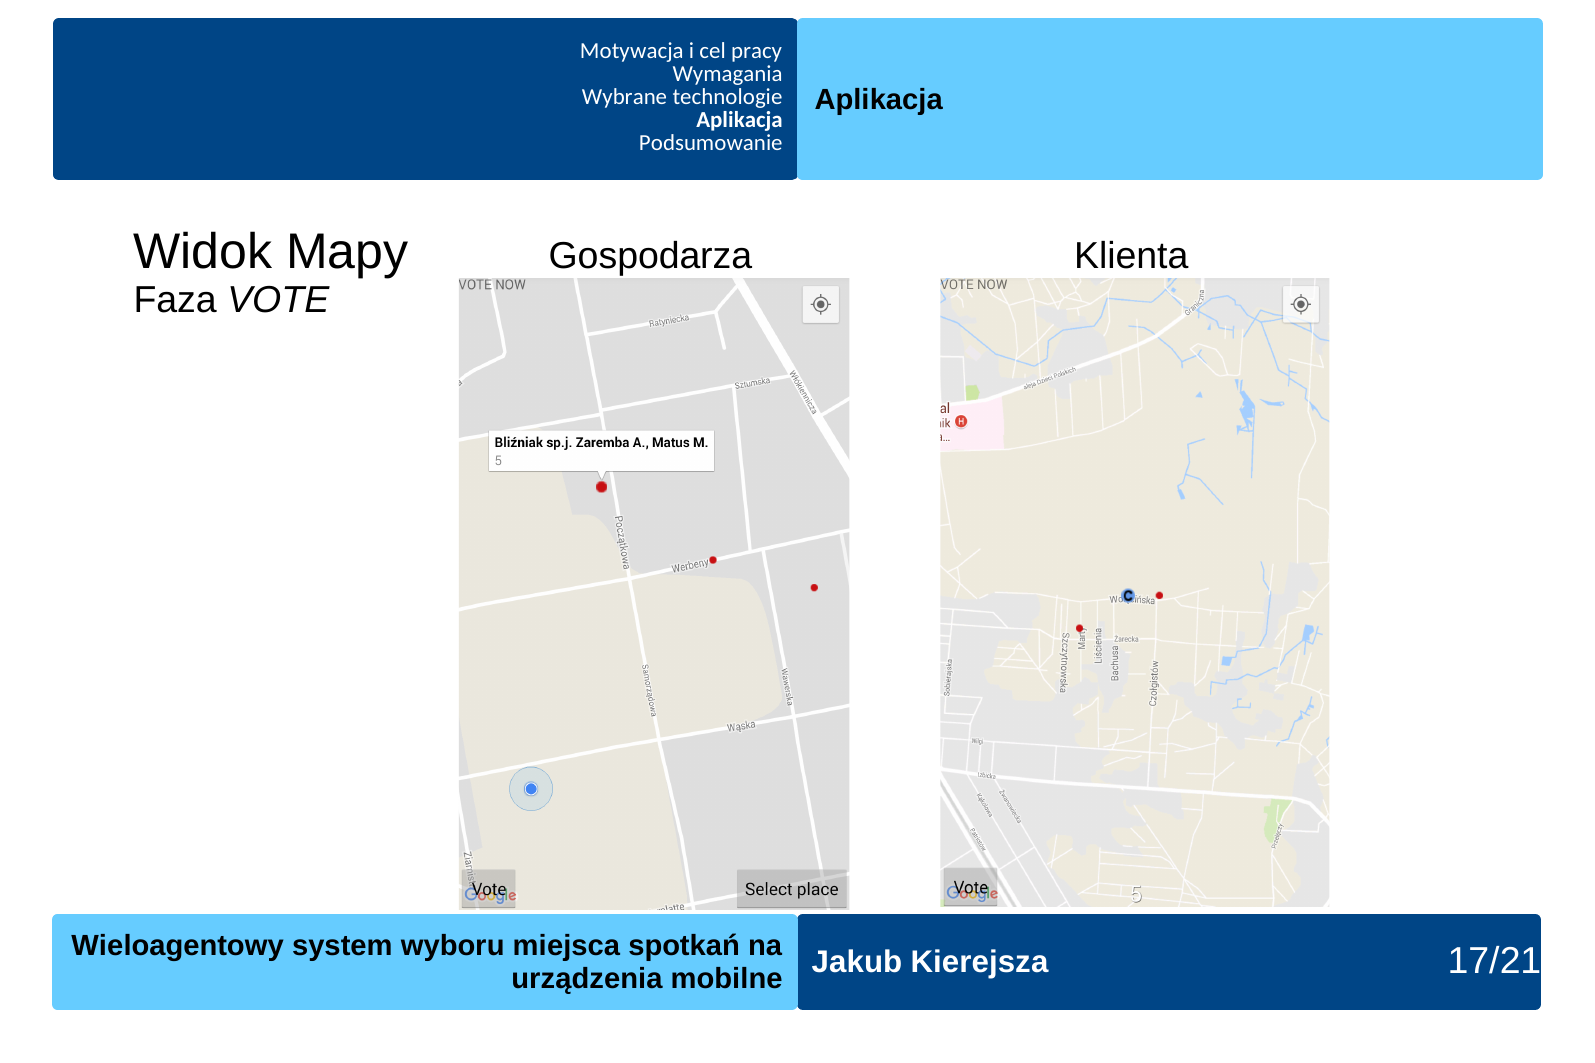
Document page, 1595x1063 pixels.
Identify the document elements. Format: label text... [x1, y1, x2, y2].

title Motywacja i cel pracy Wymagania Wybrane technologie Aplikacja Podsumowanie [59, 23, 792, 175]
title Aplikacja [802, 23, 1537, 175]
text_box <number>/21 [1426, 931, 1556, 1031]
list Widok Mapy Gospodarza Klienta Faza VOTE [133, 223, 1463, 846]
picture [940, 278, 1330, 907]
picture [458, 278, 850, 910]
title Jakub Kierejsza [802, 919, 1536, 1004]
title Wieloagentowy system wyboru miejsca spotkań na urządzenia mobilne [57, 919, 792, 1004]
